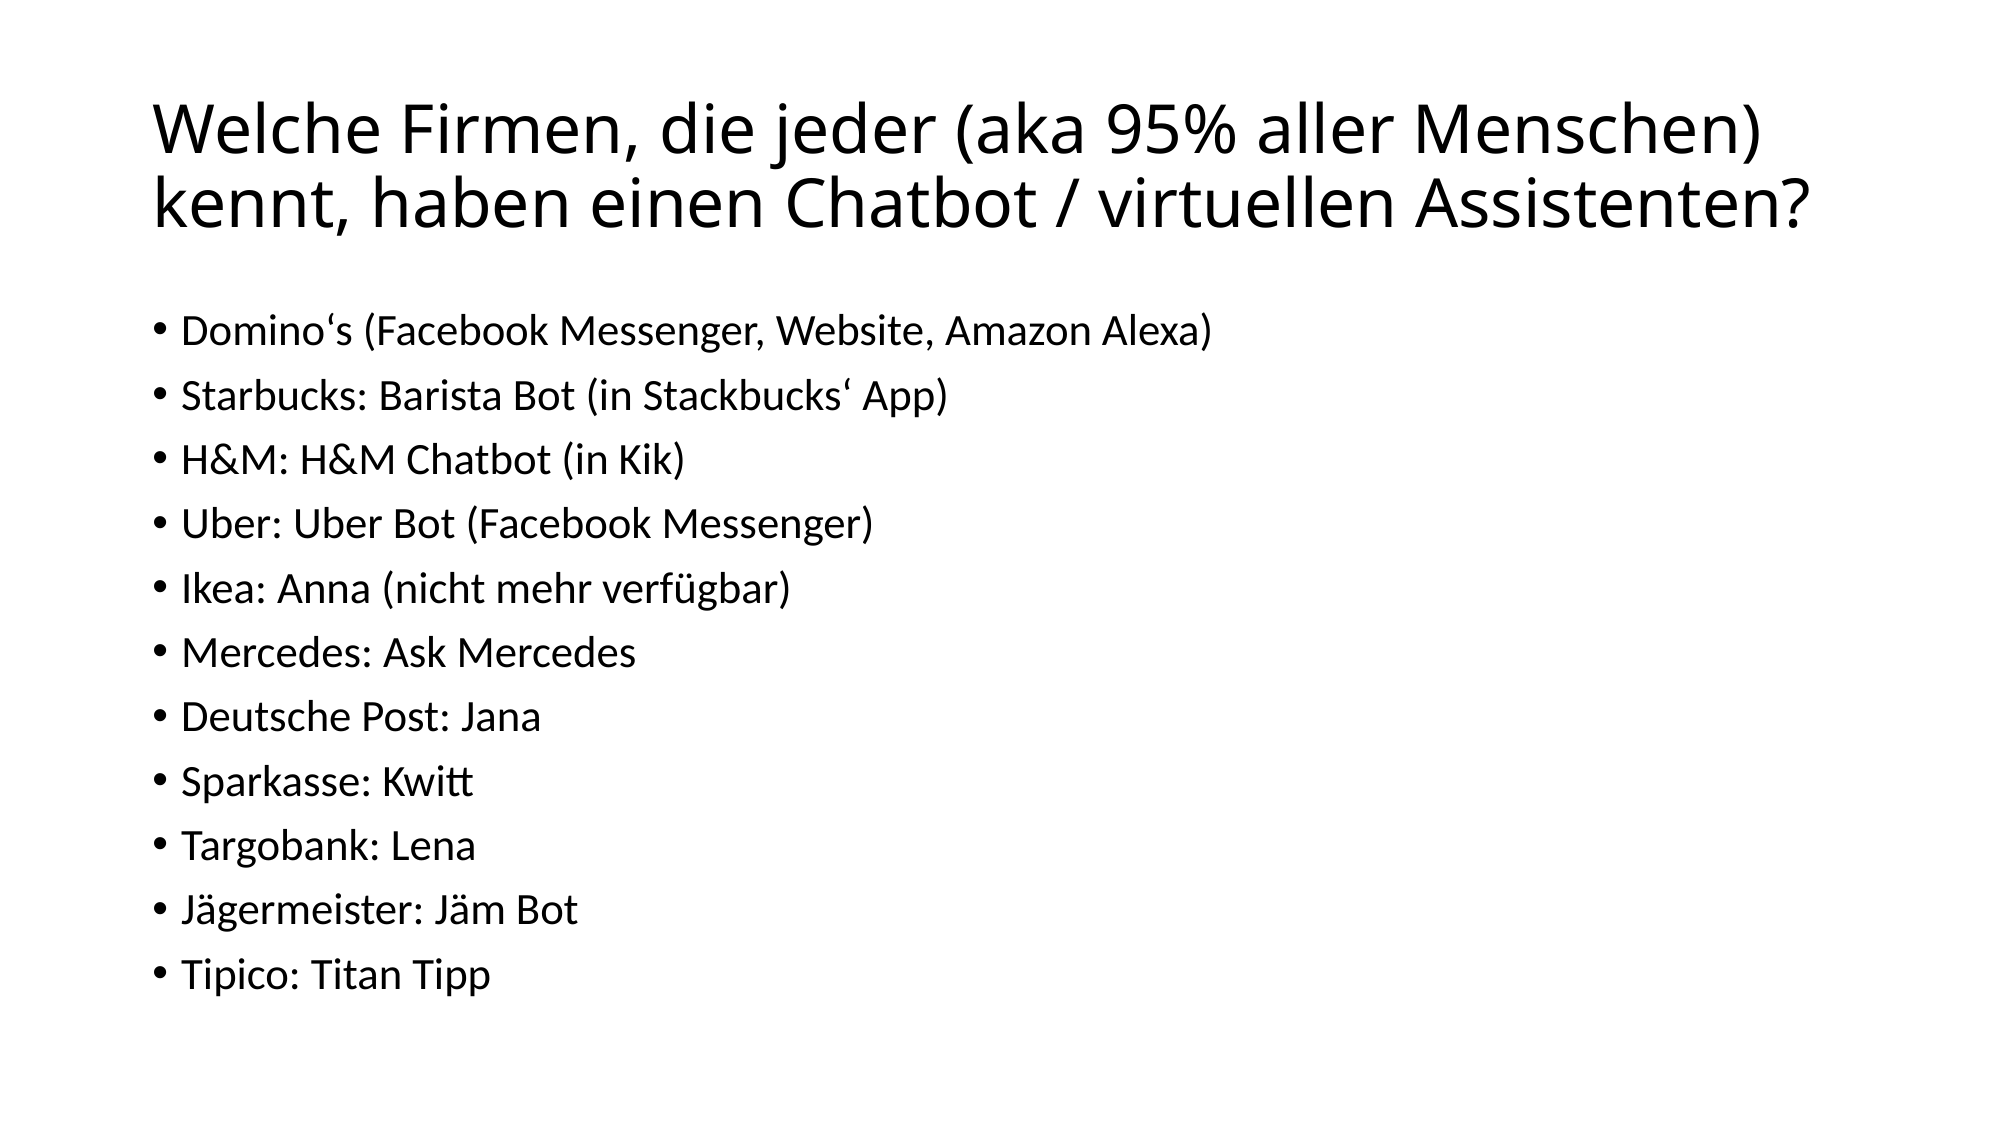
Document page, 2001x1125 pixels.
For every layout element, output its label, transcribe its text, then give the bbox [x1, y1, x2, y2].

list Domino‘s (Facebook Messenger, Website, Amazon Alexa) Starbucks: Barista Bot (in Stackbucks‘ App) H&M: H&M Chatbot (in Kik) Uber: Uber Bot (Facebook Messenger) Ikea: Anna (nicht mehr verfügbar) Mercedes: Ask Mercedes Deutsche Post: Jana Sparkasse: Kwitt Targobank: Lena Jägermeister: Jäm Bot Tipico: Titan Tipp [137, 299, 1863, 1014]
title Welche Firmen, die jeder (aka 95% aller Menschen) kennt, haben einen Chatbot / virtuellen Assistenten? [137, 59, 1863, 278]
